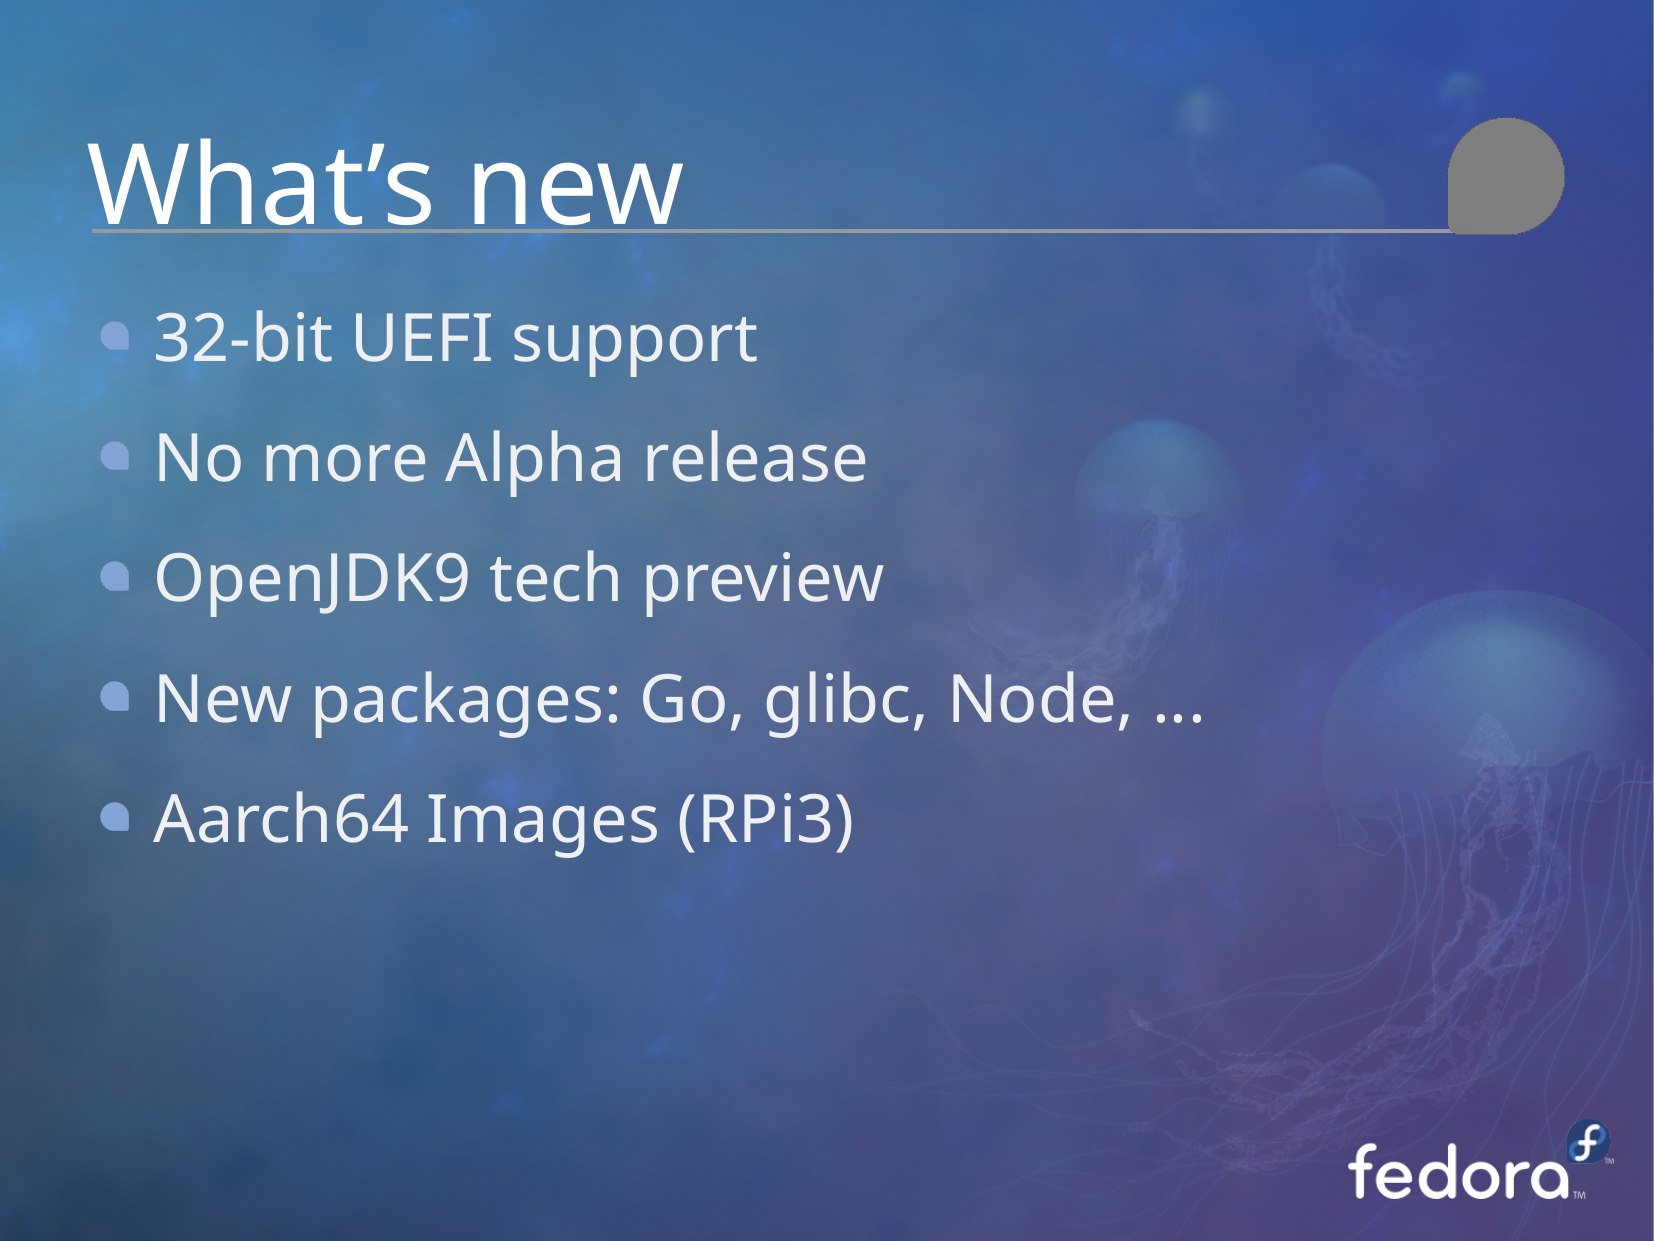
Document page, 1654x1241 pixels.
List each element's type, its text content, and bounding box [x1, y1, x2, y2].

picture [0, 0, 1654, 1241]
title What’s new [86, 112, 1575, 249]
list 32-bit UEFI support No more Alpha release OpenJDK9 tech preview New packages: Go, glibc, Node, ... Aarch64 Images (RPi3) [82, 290, 1571, 1010]
